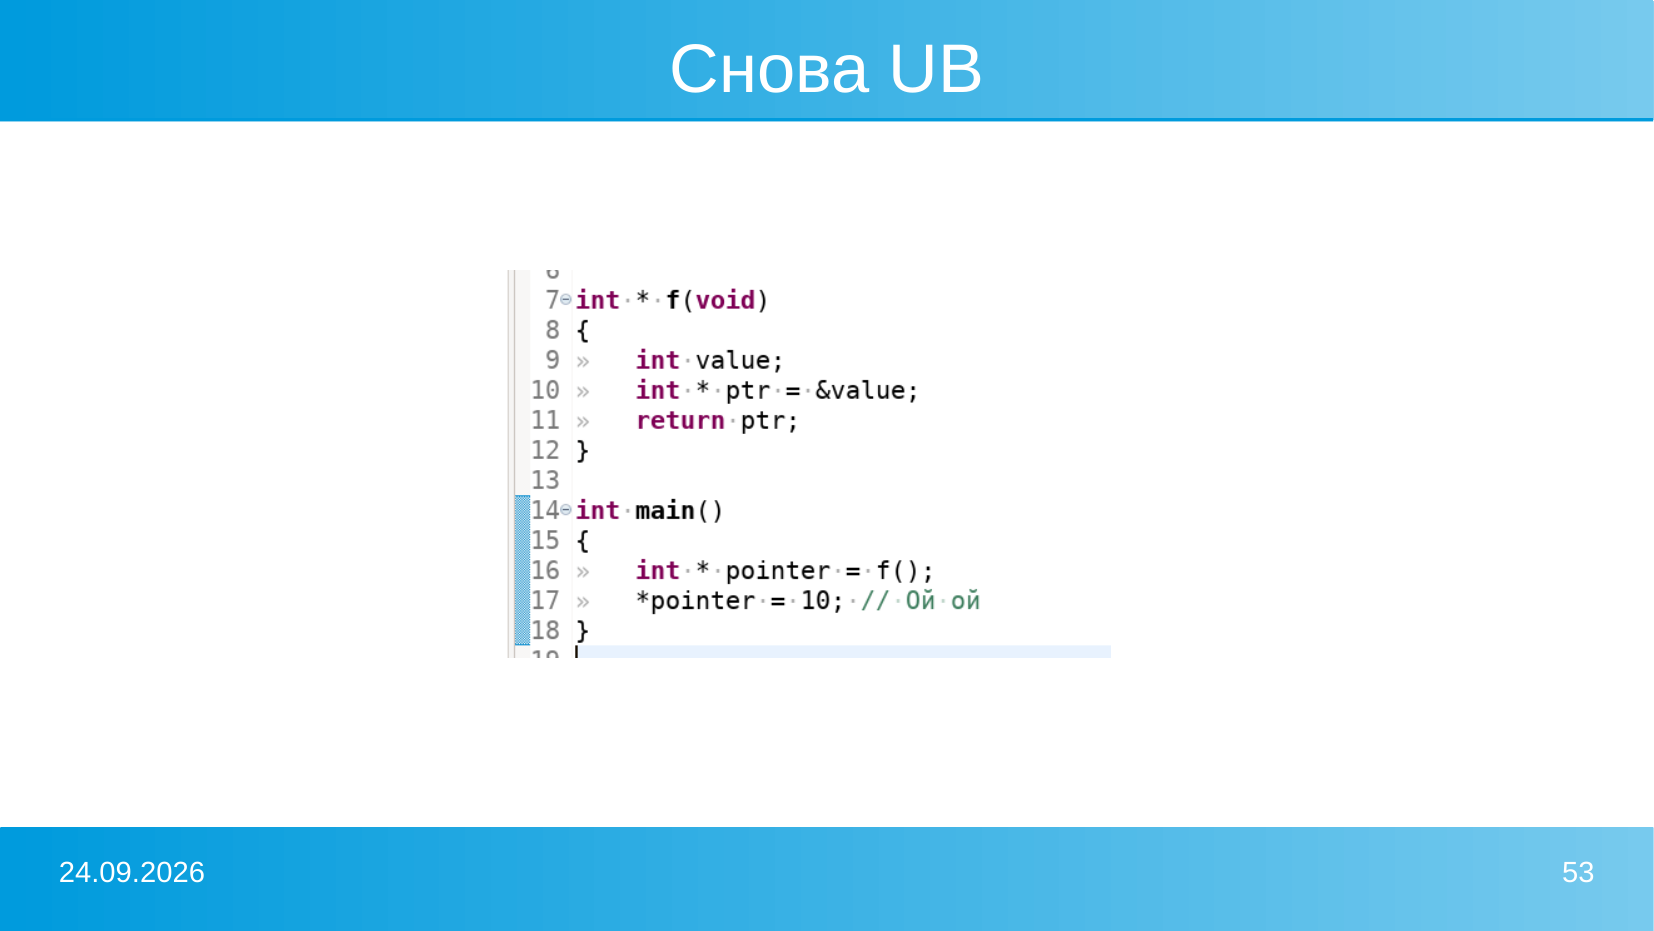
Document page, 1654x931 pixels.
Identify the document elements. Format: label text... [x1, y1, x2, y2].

title Снова UB [59, 29, 1595, 108]
picture [504, 270, 1111, 658]
